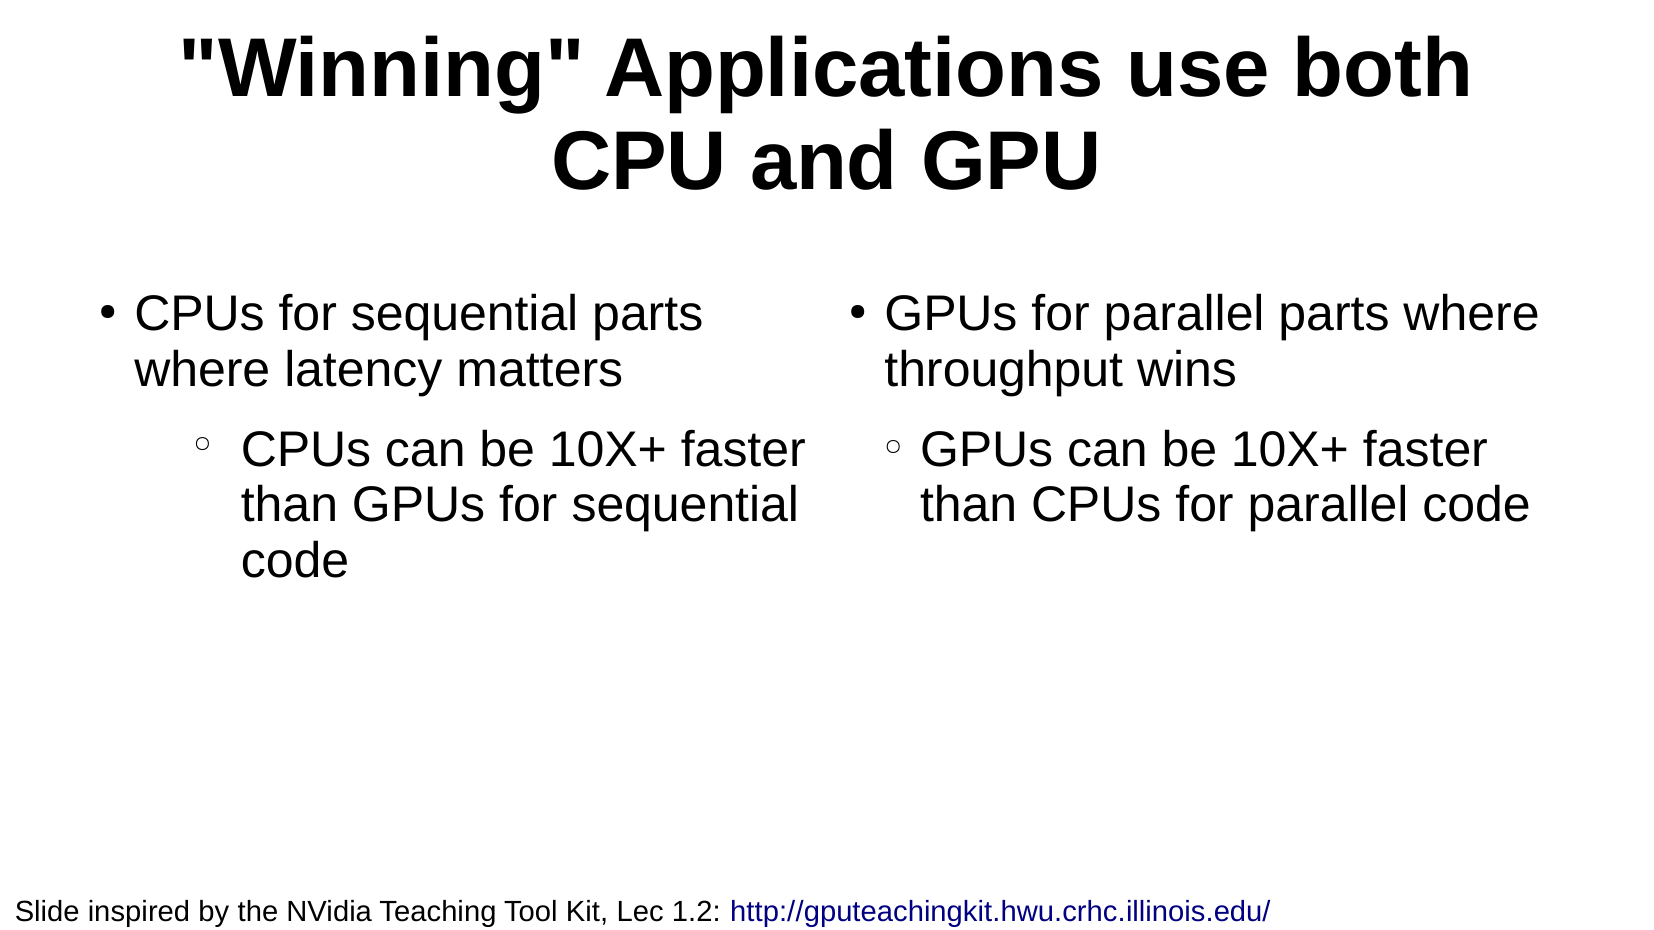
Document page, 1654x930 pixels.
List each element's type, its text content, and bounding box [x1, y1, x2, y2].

title "Winning" Applications use both CPU and GPU [82, 21, 1571, 208]
list GPUs for parallel parts where throughput wins GPUs can be 10X+ faster than CPUs for parallel code [849, 285, 1576, 826]
list CPUs for sequential parts where latency matters CPUs can be 10X+ faster than GPUs for sequential code [99, 285, 826, 826]
text_box Slide inspired by the NVidia Teaching Tool Kit, Lec 1.2: http://gputeachingkit.hwu.crhc.illinois.edu/ [0, 887, 1426, 930]
